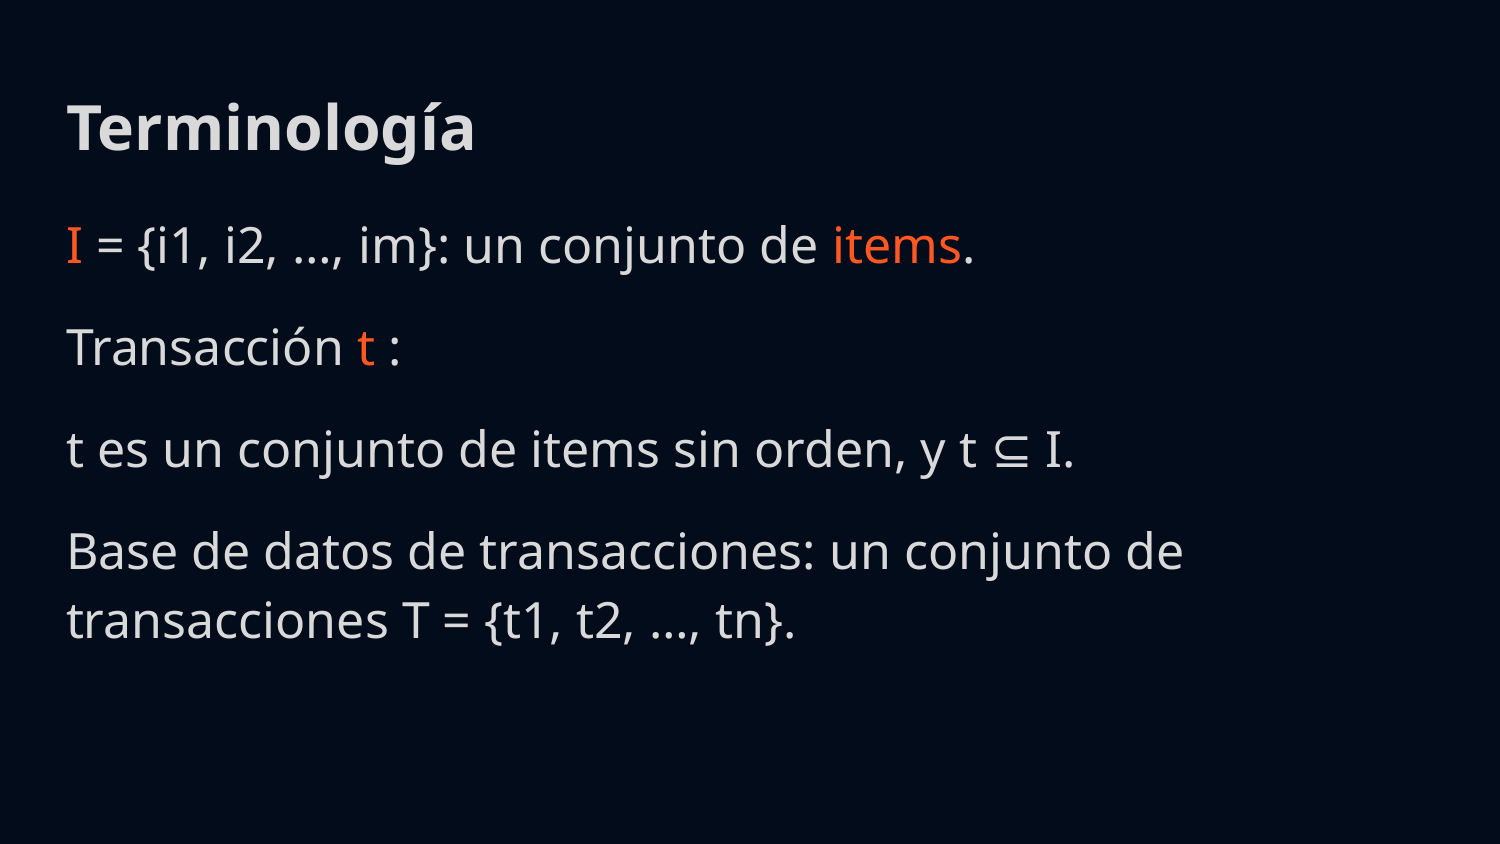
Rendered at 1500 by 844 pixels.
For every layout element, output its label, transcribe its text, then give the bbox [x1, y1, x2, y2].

title Terminología [51, 72, 1449, 167]
list I = {i1, i2, …, im}: un conjunto de items. Transacción t : t es un conjunto de items sin orden, y t ⊆ I. Base de datos de transacciones: un conjunto de transacciones T = {t1, t2, …, tn}. [51, 189, 1449, 750]
